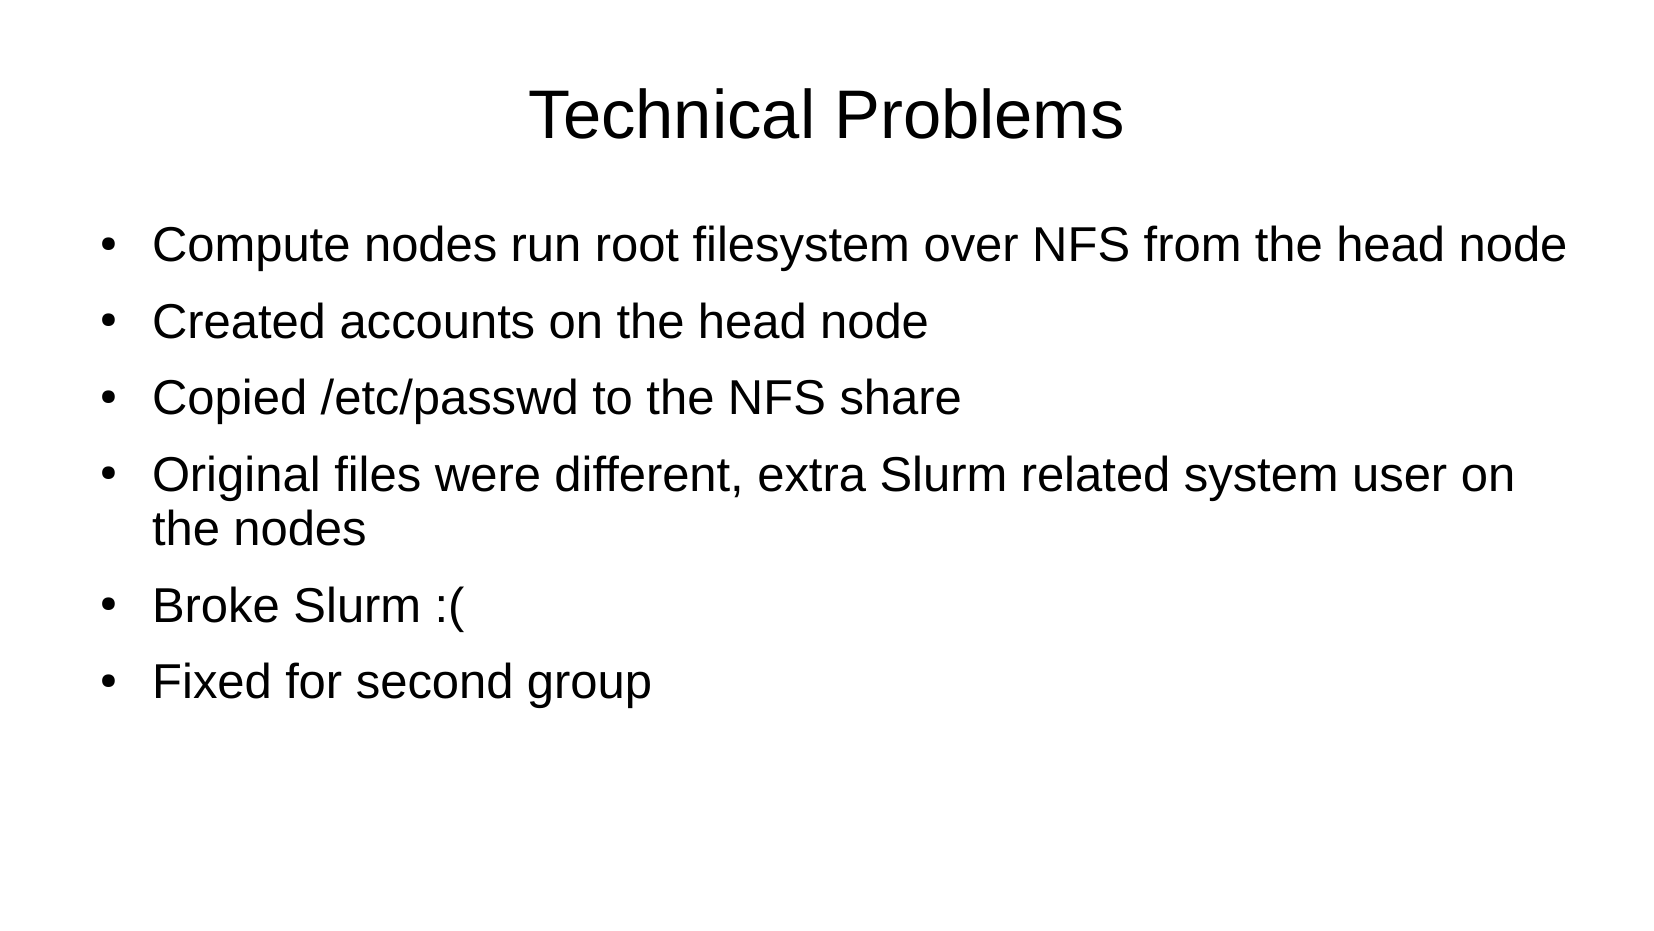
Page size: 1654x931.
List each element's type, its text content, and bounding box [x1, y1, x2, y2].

title Technical Problems [82, 37, 1571, 193]
list Compute nodes run root filesystem over NFS from the head node Created accounts on the head node Copied /etc/passwd to the NFS share Original files were different, extra Slurm related system user on the nodes Broke Slurm :( Fixed for second group [82, 217, 1571, 758]
